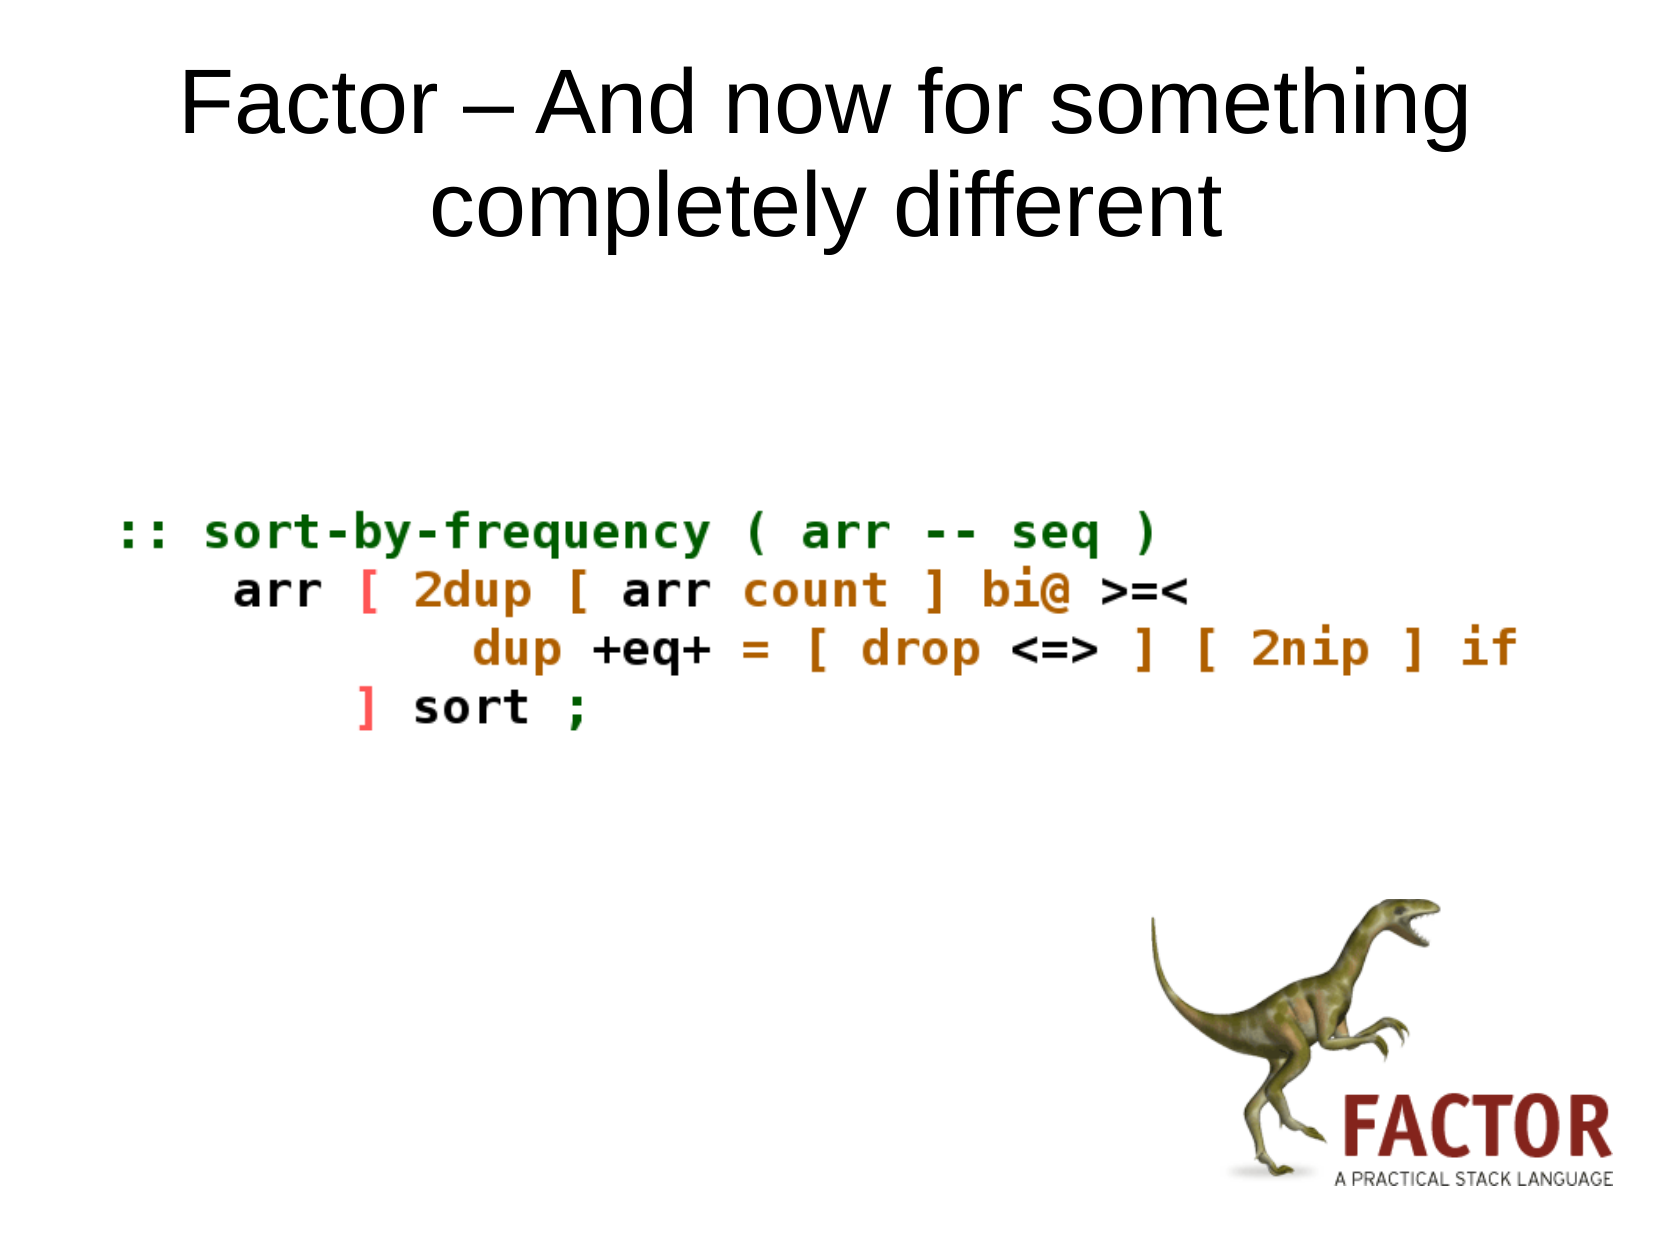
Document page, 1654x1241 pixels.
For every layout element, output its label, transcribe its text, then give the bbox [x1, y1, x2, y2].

picture [1151, 899, 1613, 1186]
picture [112, 506, 1532, 752]
title Factor – And now for something completely different [82, 56, 1571, 250]
